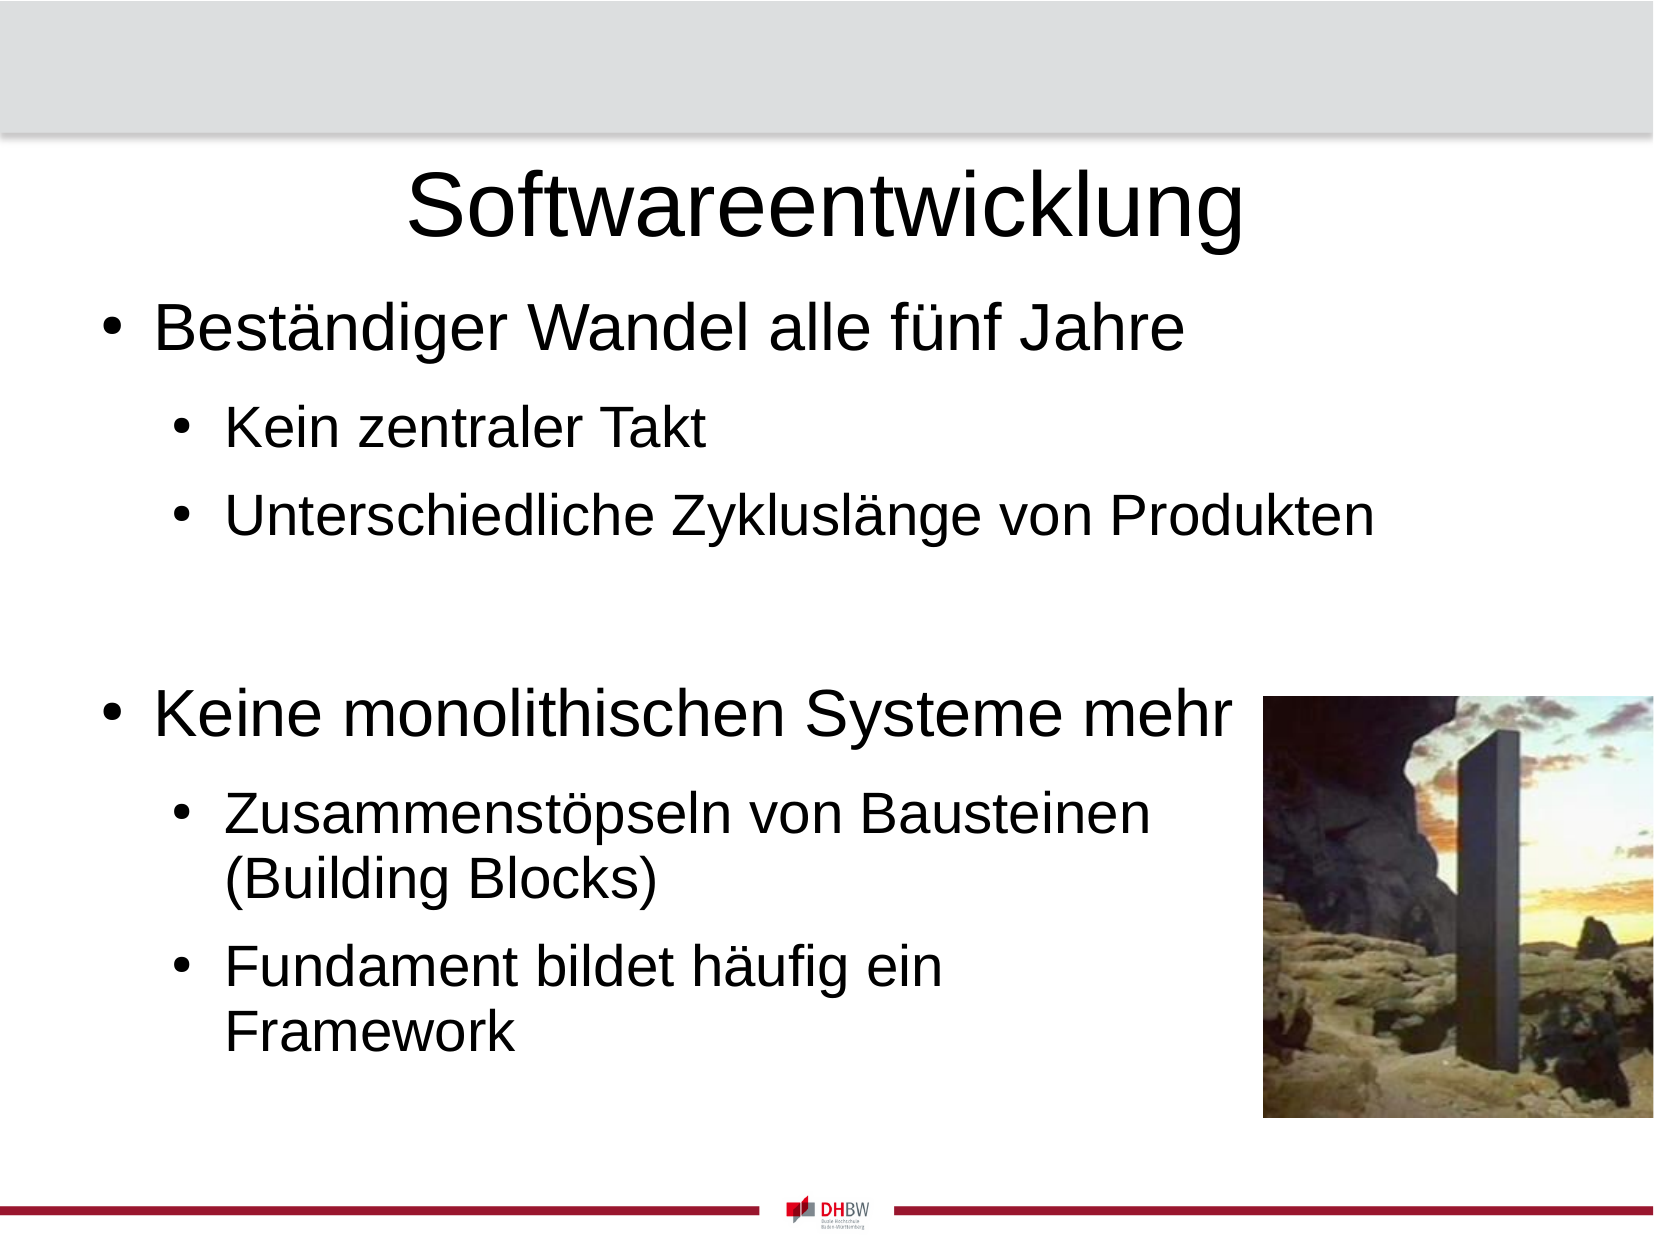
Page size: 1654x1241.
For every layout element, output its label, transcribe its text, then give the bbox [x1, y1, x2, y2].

list Beständiger Wandel alle fünf Jahre Kein zentraler Takt Unterschiedliche Zykluslänge von Produkten Keine monolithischen Systeme mehr Zusammenstöpseln von Bausteinen (Building Blocks) Fundament bildet häufig ein Framework [82, 290, 1625, 1065]
title Softwareentwicklung [82, 147, 1571, 257]
picture [0, 1, 1654, 1237]
